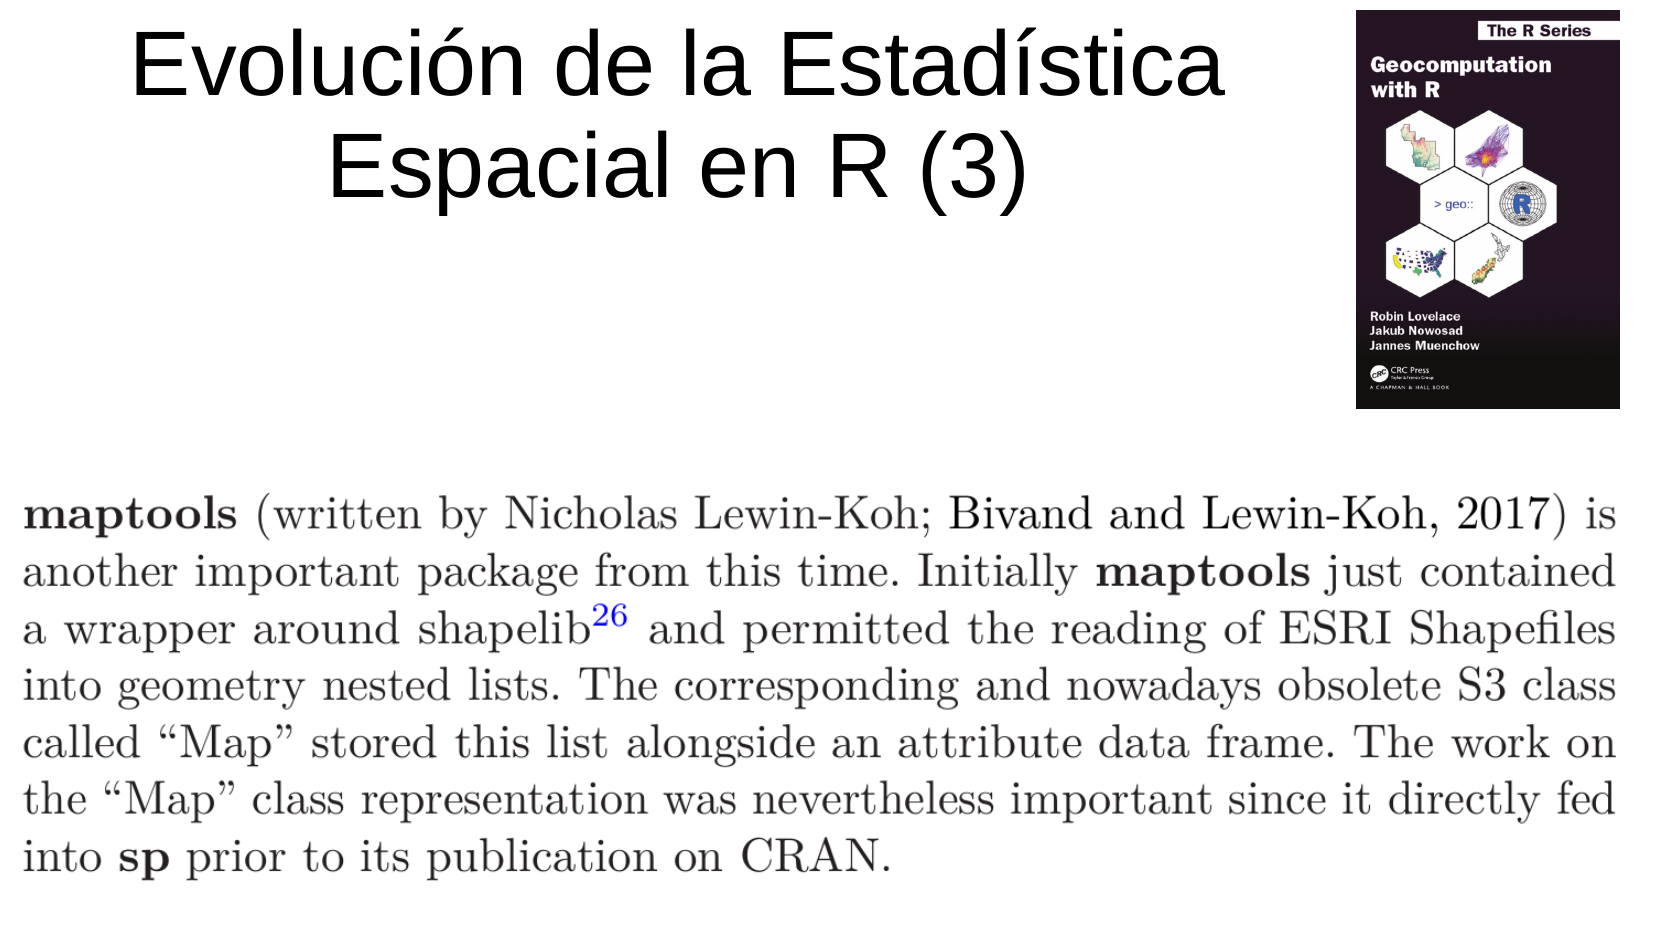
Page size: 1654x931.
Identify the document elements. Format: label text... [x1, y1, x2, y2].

picture [0, 482, 1650, 891]
title Evolución de la Estadística Espacial en R (3) [82, 12, 1276, 218]
picture [1356, 10, 1620, 409]
